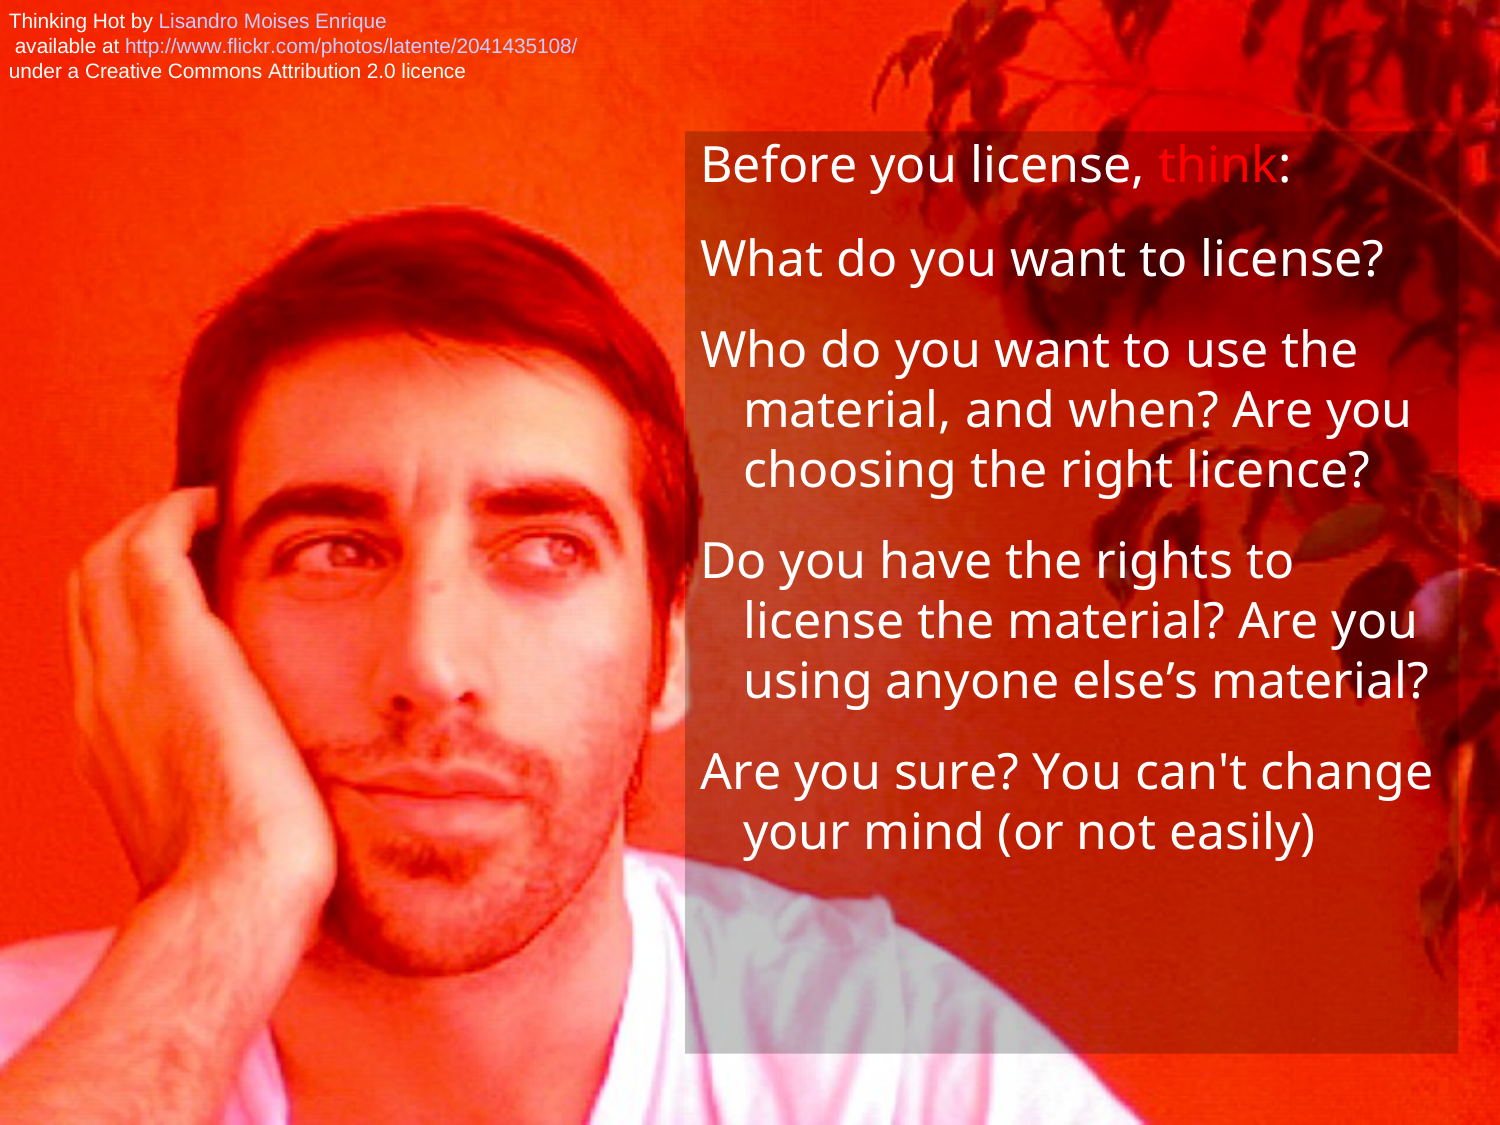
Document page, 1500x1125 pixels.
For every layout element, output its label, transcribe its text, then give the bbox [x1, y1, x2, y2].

list Before you license, think: What do you want to license? Who do you want to use the material, and when? Are you choosing the right licence? Do you have the rights to license the material? Are you using anyone else’s material? Are you sure? You can't change your mind (or not easily) [685, 131, 1459, 1054]
text_box Thinking Hot by Lisandro Moises Enrique available at http://www.flickr.com/photos/latente/2041435108/ under a Creative Commons Attribution 2.0 licence [0, 0, 599, 91]
picture [0, 0, 1500, 1125]
